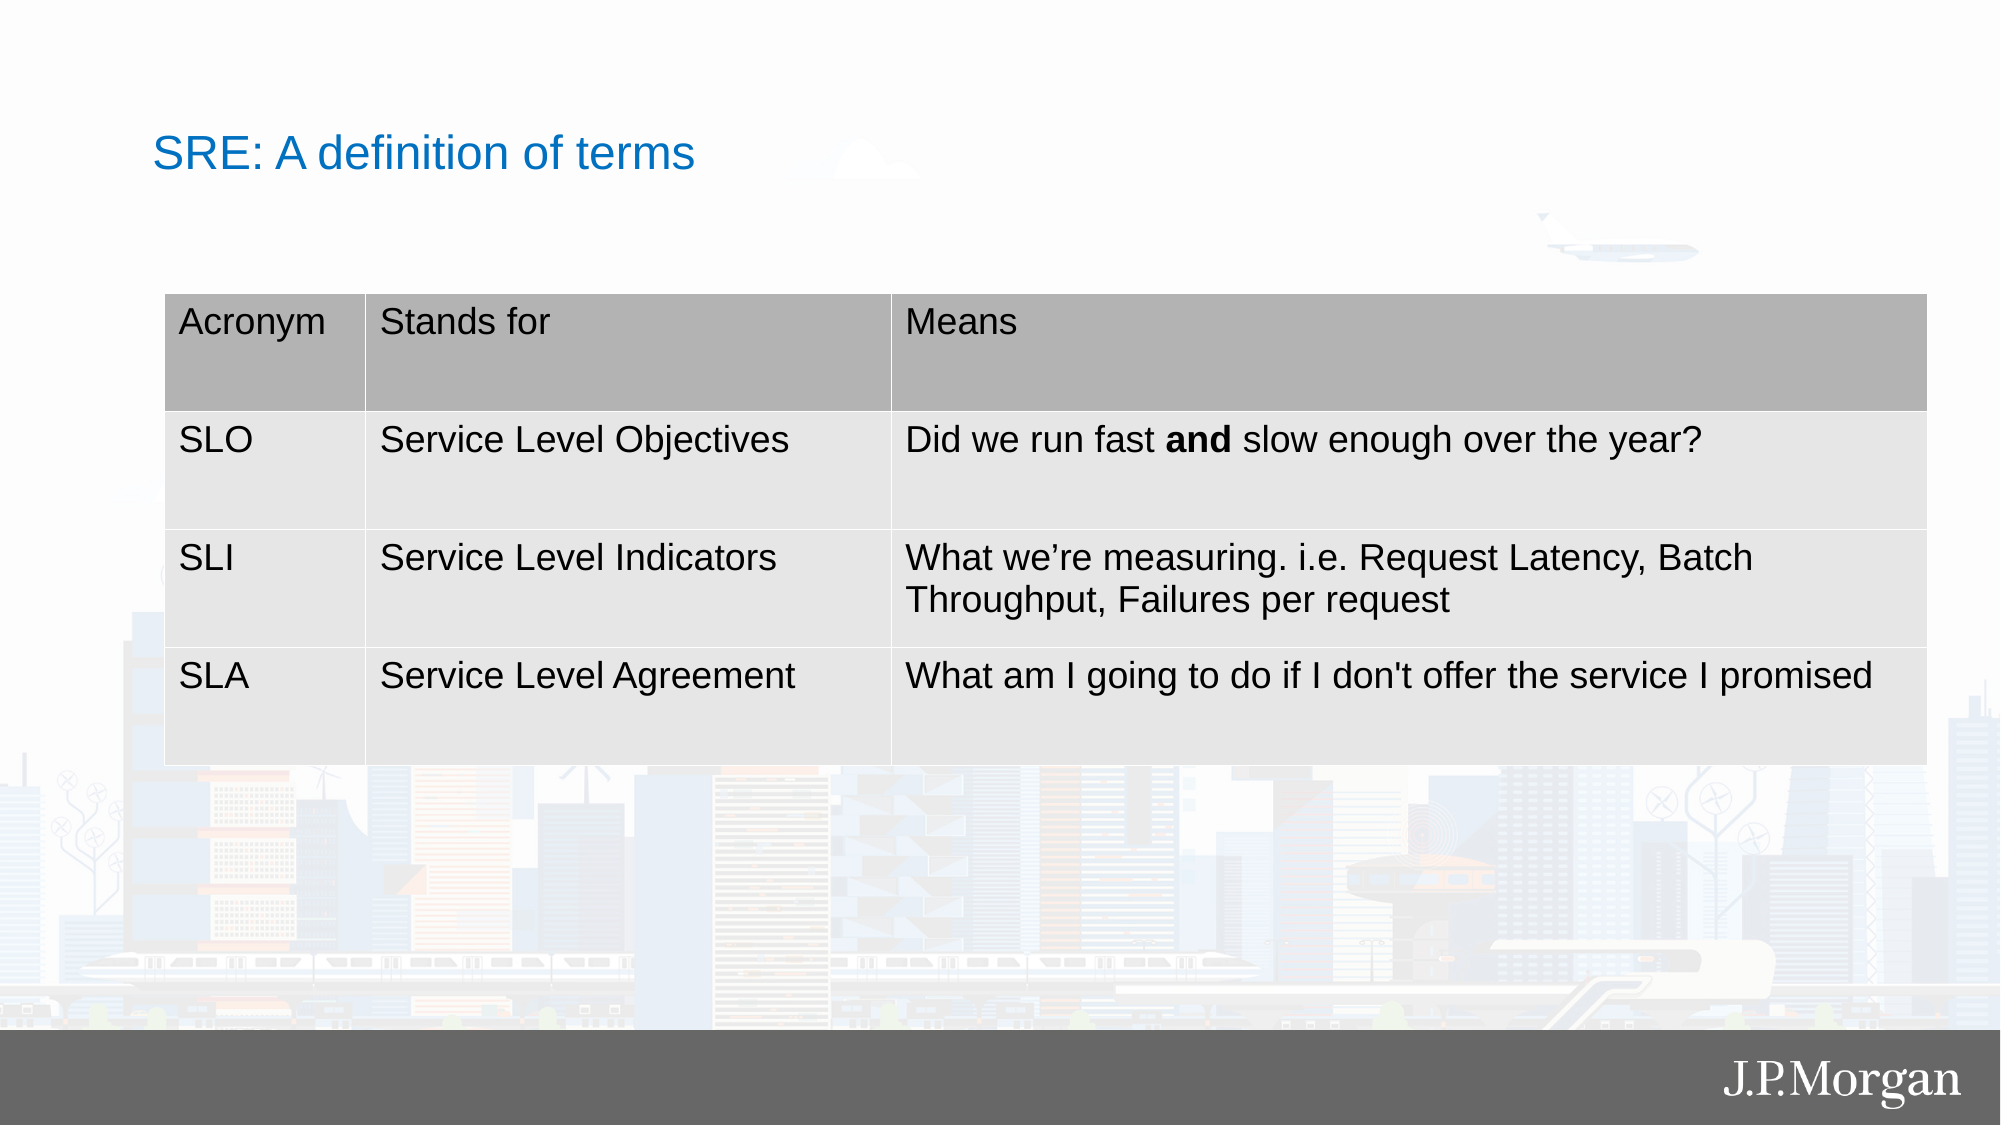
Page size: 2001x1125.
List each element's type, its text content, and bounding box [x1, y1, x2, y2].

table_header Acronym [165, 294, 365, 411]
table_cell SLA [165, 648, 365, 765]
table_header Means [892, 294, 1927, 411]
table_cell What am I going to do if I don't offer the service I promised [892, 648, 1927, 765]
picture [0, 0, 2001, 1125]
table_cell SLI [165, 530, 365, 647]
list [137, 288, 1866, 802]
table_header Stands for [366, 294, 891, 411]
table_cell Service Level Agreement [366, 648, 891, 765]
title SRE: A definition of terms [137, 76, 1863, 188]
table_cell SLO [165, 412, 365, 529]
table_cell Service Level Indicators [366, 530, 891, 647]
table_cell Did we run fast and slow enough over the year? [892, 412, 1927, 529]
table_cell What we’re measuring. i.e. Request Latency, Batch Throughput, Failures per request [892, 530, 1927, 647]
table_cell Service Level Objectives [366, 412, 891, 529]
